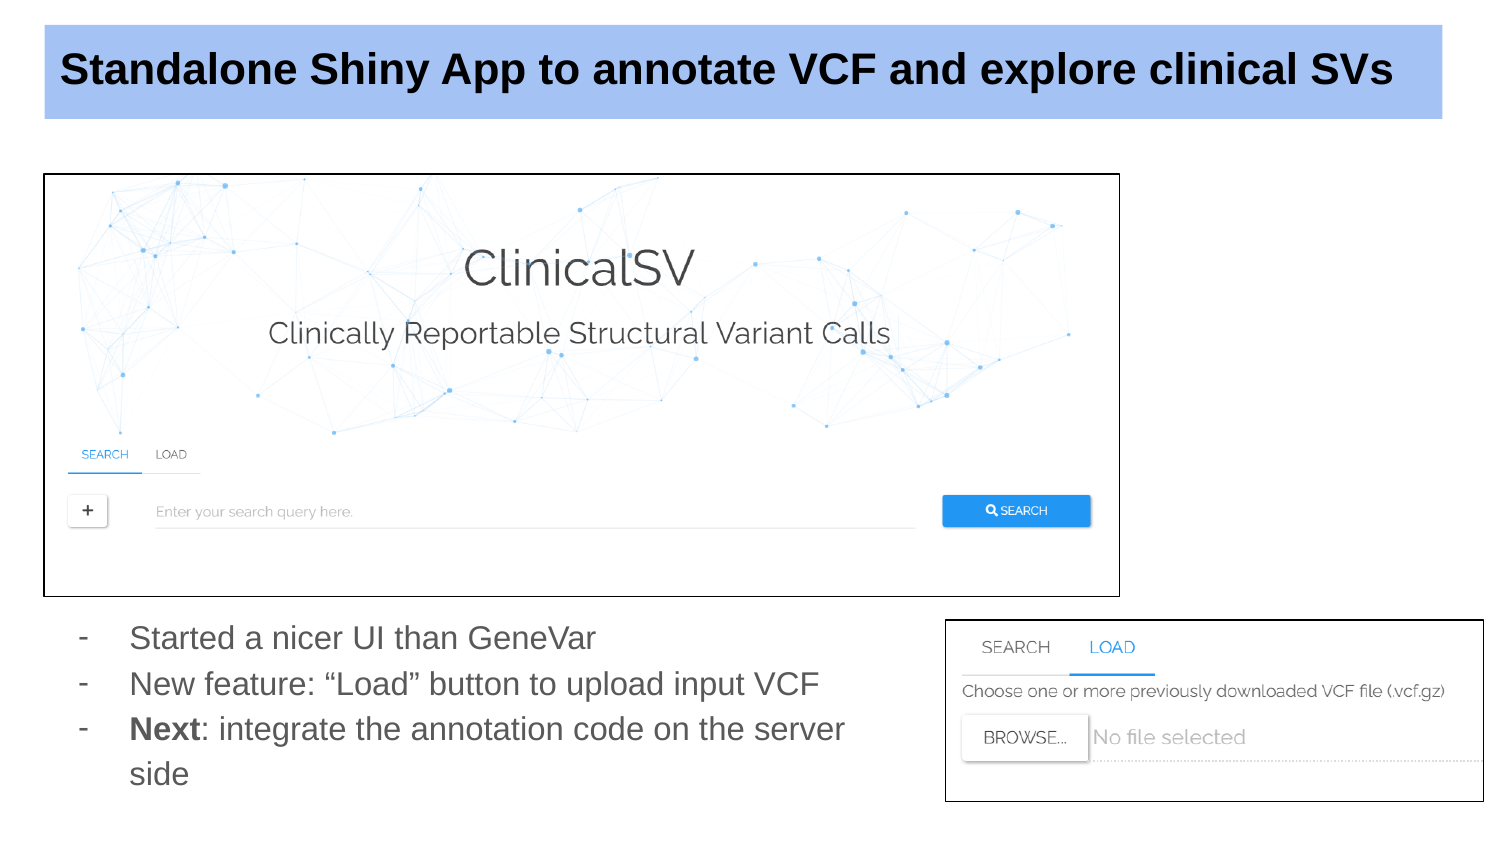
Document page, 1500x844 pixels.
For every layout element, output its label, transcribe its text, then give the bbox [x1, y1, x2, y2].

picture [946, 620, 1483, 801]
list Started a nicer UI than GeneVar New feature: “Load” button to upload input VCF Next: integrate the annotation code on the server side [44, 595, 921, 808]
title Standalone Shiny App to annotate VCF and explore clinical SVs [44, 24, 1443, 119]
picture [44, 174, 1119, 596]
